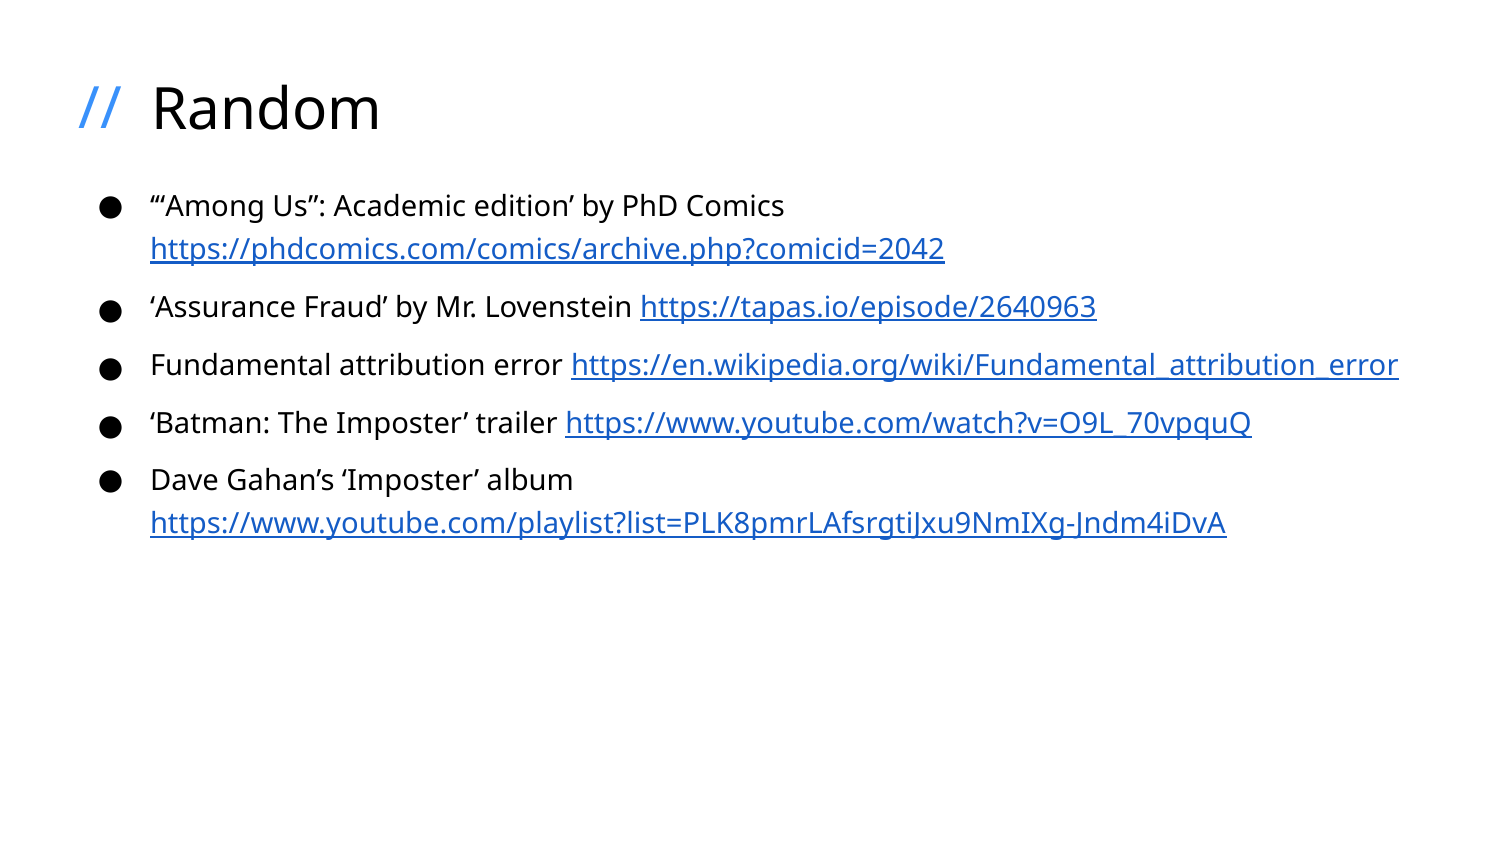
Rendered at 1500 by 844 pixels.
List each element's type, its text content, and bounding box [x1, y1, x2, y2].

list ‘“Among Us”: Academic edition’ by PhD Comics https://phdcomics.com/comics/archive.php?comicid=2042 ‘Assurance Fraud’ by Mr. Lovenstein https://tapas.io/episode/2640963 Fundamental attribution error https://en.wikipedia.org/wiki/Fundamental_attribution_error ‘Batman: The Imposter’ trailer https://www.youtube.com/watch?v=O9L_70vpquQ Dave Gahan’s ‘Imposter’ album https://www.youtube.com/playlist?list=PLK8pmrLAfsrgtiJxu9NmIXg-Jndm4iDvA [75, 180, 1431, 764]
title Random [151, 71, 1349, 156]
